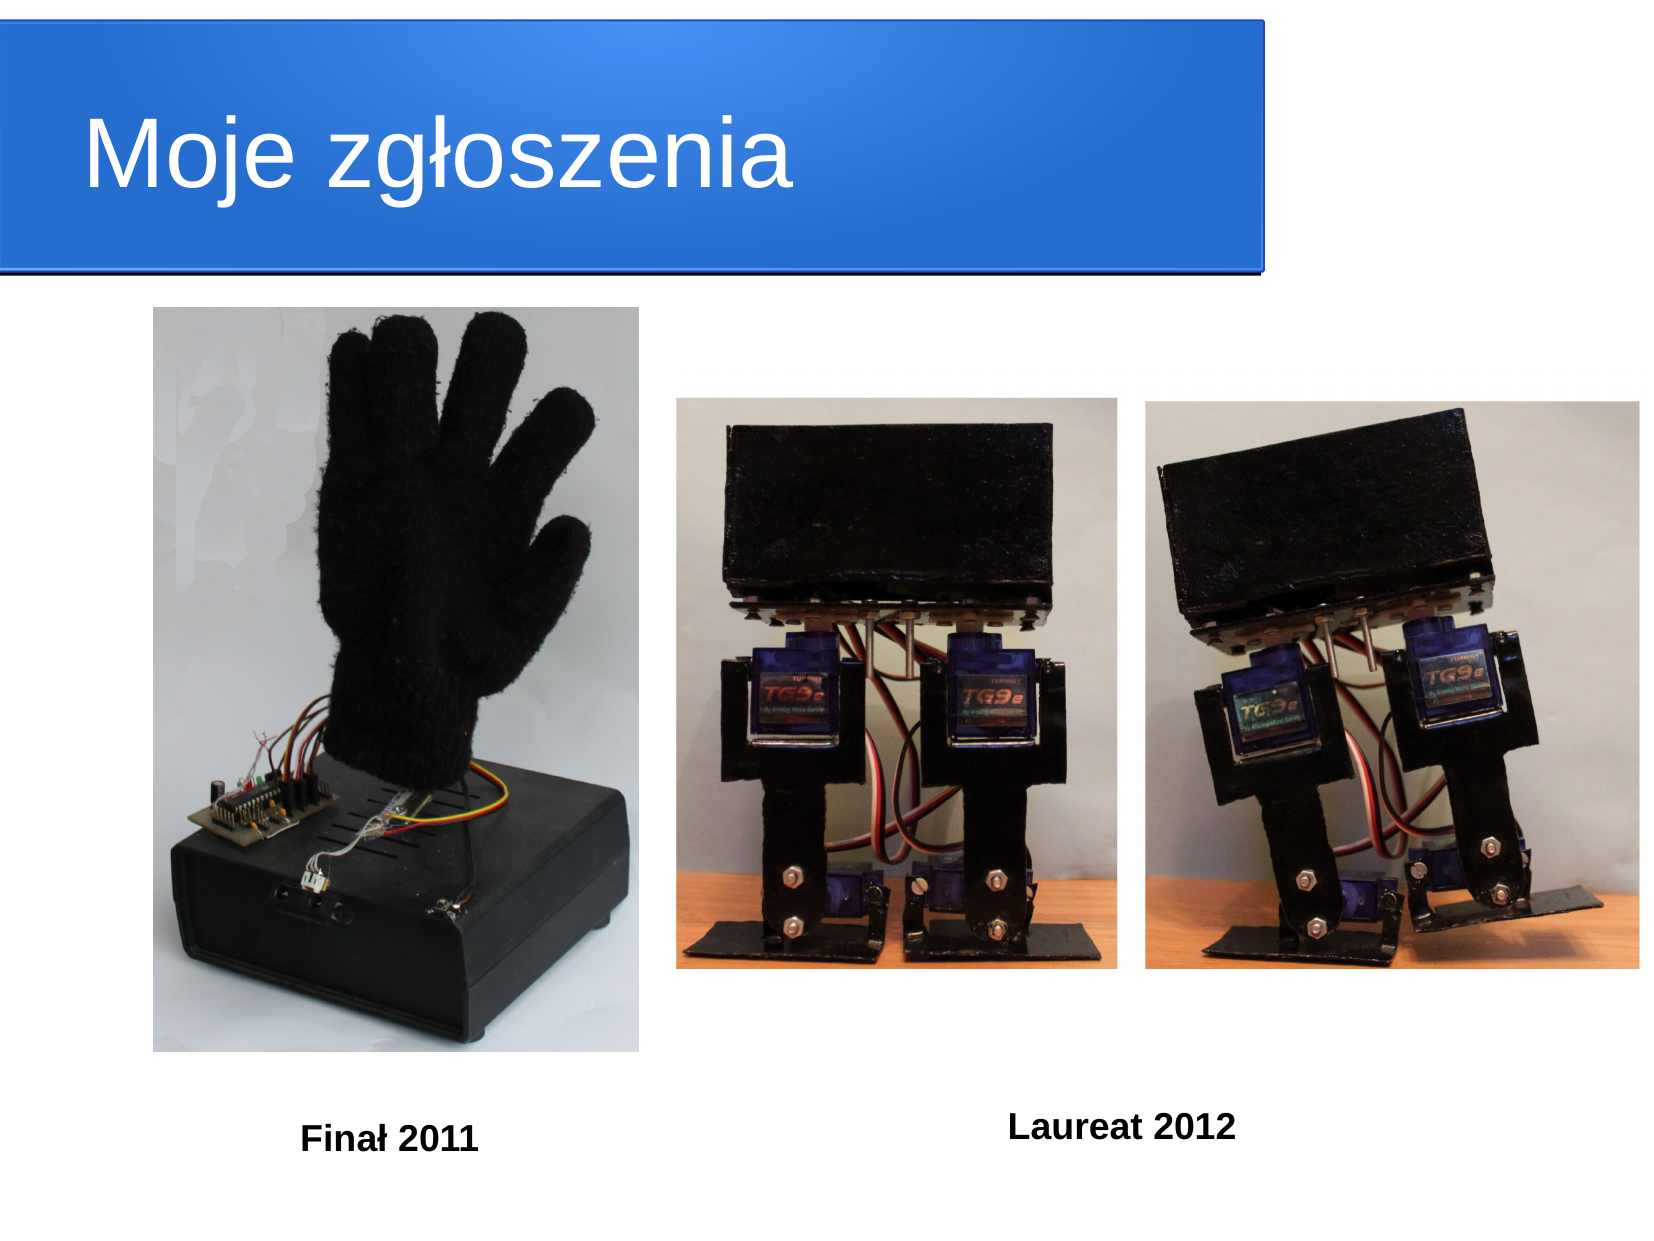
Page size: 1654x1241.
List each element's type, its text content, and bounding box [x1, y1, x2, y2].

text_box Laureat 2012 [885, 1098, 1359, 1157]
picture [673, 367, 1654, 969]
title Moje zgłoszenia [82, 49, 1250, 257]
picture [153, 307, 639, 1052]
text_box Finał 2011 [153, 1110, 626, 1169]
